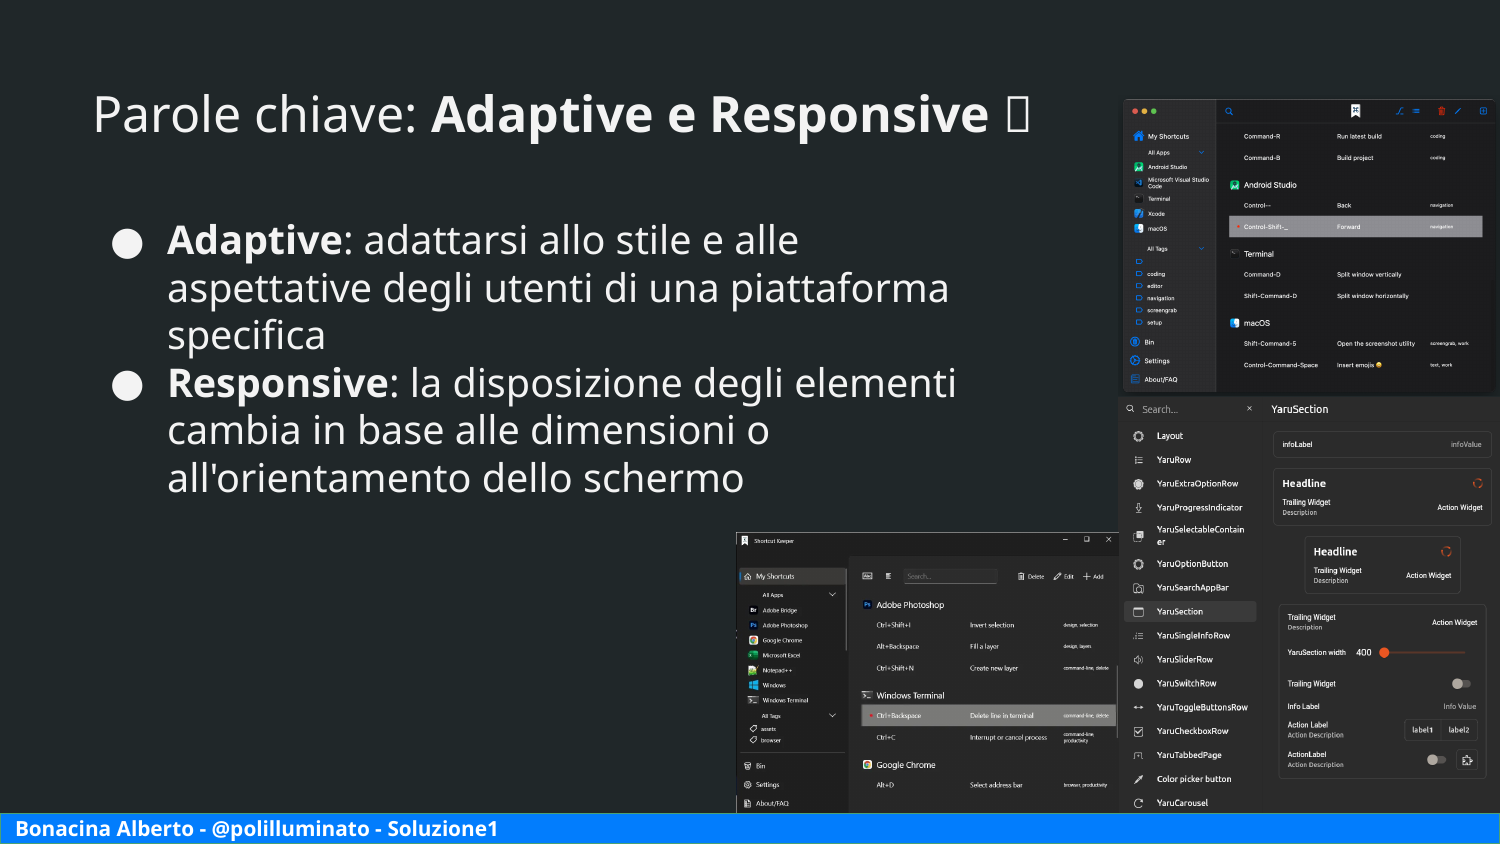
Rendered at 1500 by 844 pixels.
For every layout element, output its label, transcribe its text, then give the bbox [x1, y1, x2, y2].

text_box Bonacina Alberto - @polilluminato - Soluzione1 [0, 800, 1500, 844]
text_box Parole chiave: Adaptive e Responsive 🎠 [77, 67, 1104, 159]
text_box Adaptive: adattarsi allo stile e alle aspettative degli utenti di una piattaforma specifica Responsive: la disposizione degli elementi cambia in base alle dimensioni o all'orientamento dello schermo [77, 200, 1001, 516]
picture [736, 397, 1500, 813]
picture [1118, 95, 1500, 396]
